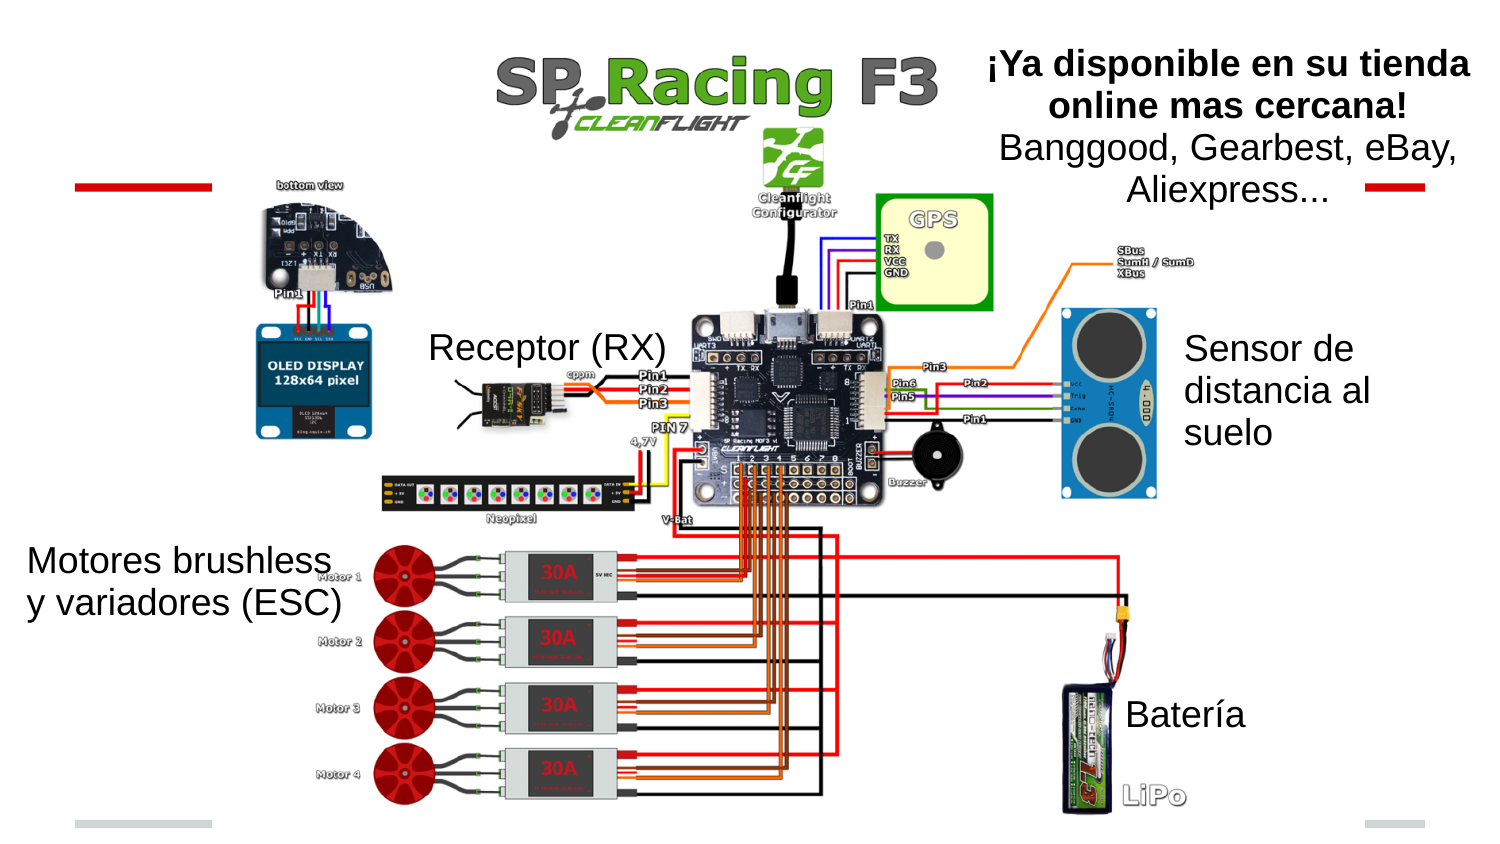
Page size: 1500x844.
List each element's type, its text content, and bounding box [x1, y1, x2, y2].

text_box Batería [1110, 685, 1500, 827]
text_box Receptor (RX) [413, 318, 733, 418]
text_box Sensor de distancia al suelo [1169, 343, 1418, 461]
picture [212, 0, 1365, 844]
text_box ¡Ya disponible en su tienda online mas cercana! Banggood, Gearbest, eBay, Aliexpress... [968, 35, 1489, 343]
text_box Motores brushless y variadores (ESC) [11, 532, 426, 674]
